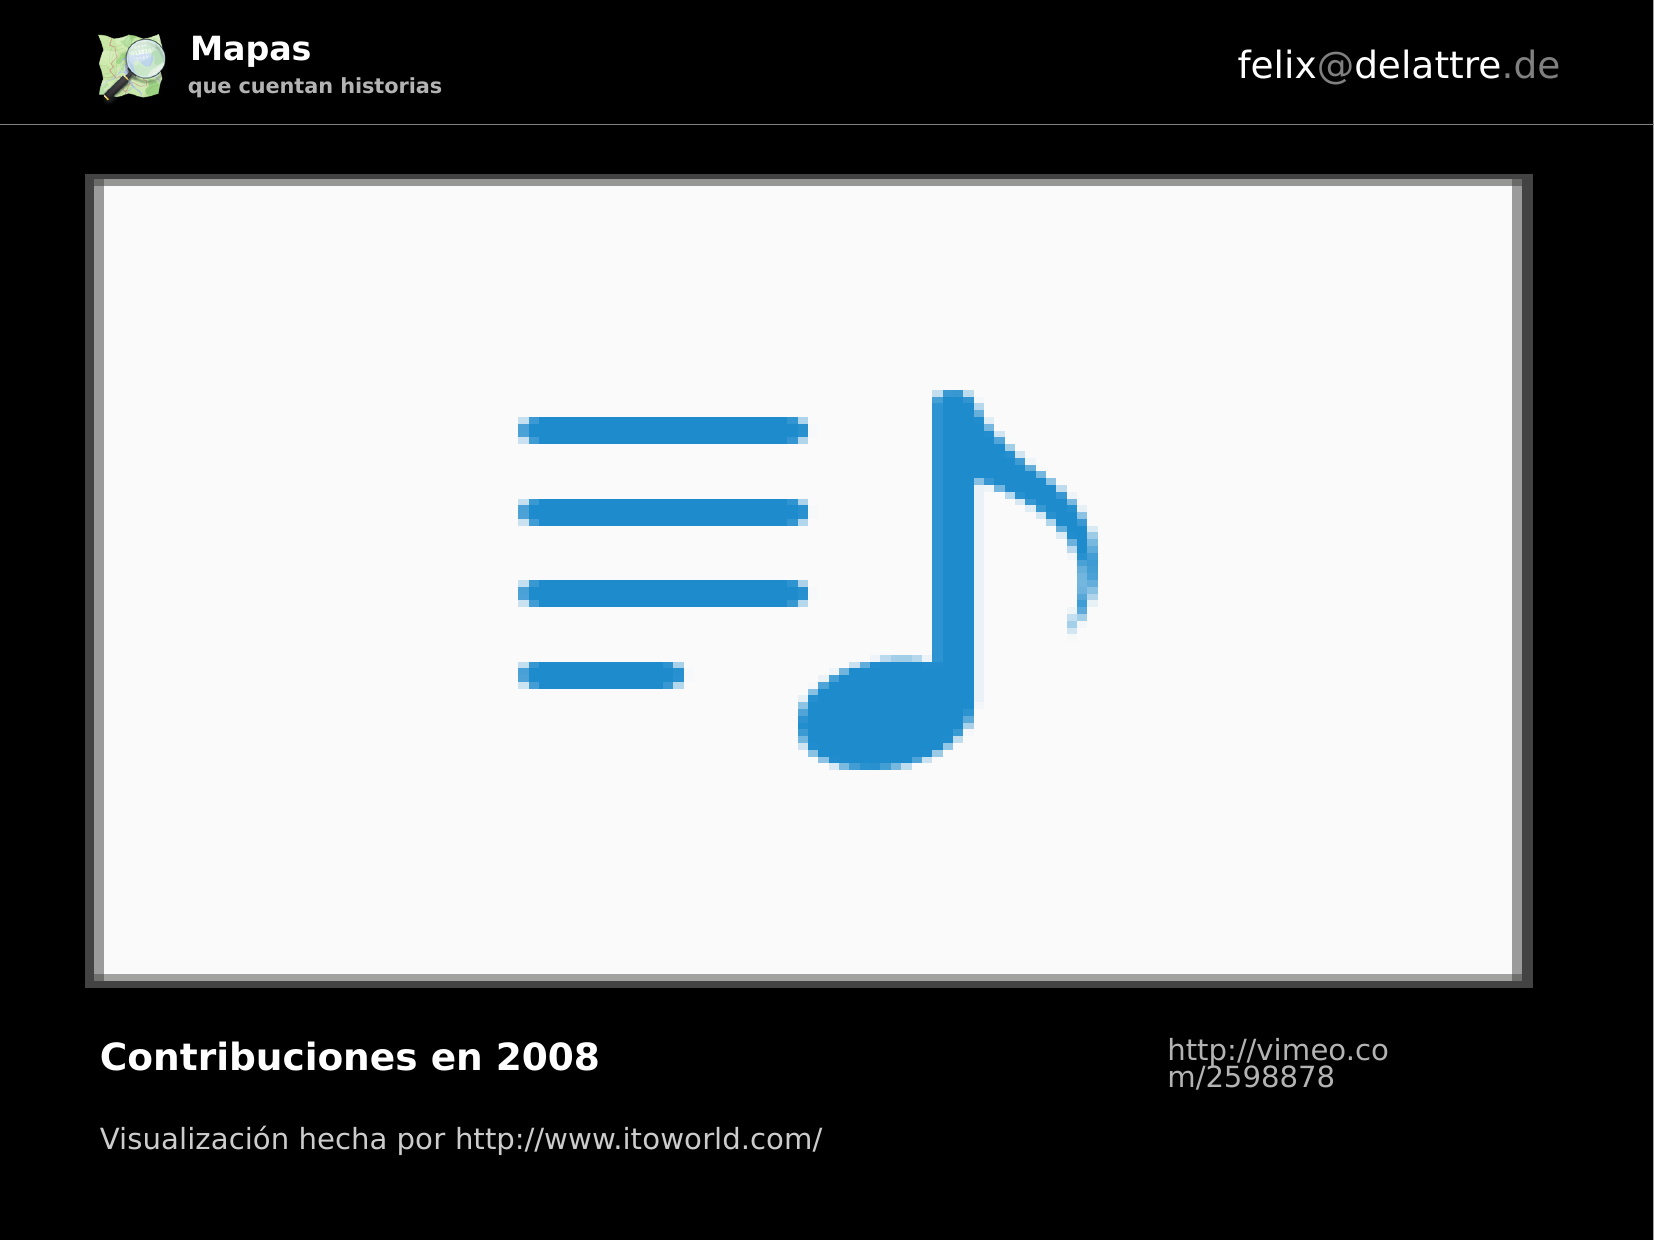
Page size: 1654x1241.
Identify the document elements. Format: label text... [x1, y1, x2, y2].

text_box [84, 173, 1534, 989]
text_box Contribuciones en 2008 Visualización hecha por http://www.itoworld.com/ [76, 1019, 1583, 1174]
picture [95, 34, 169, 107]
text_box http://vimeo.com/2598878 [1152, 1025, 1422, 1075]
